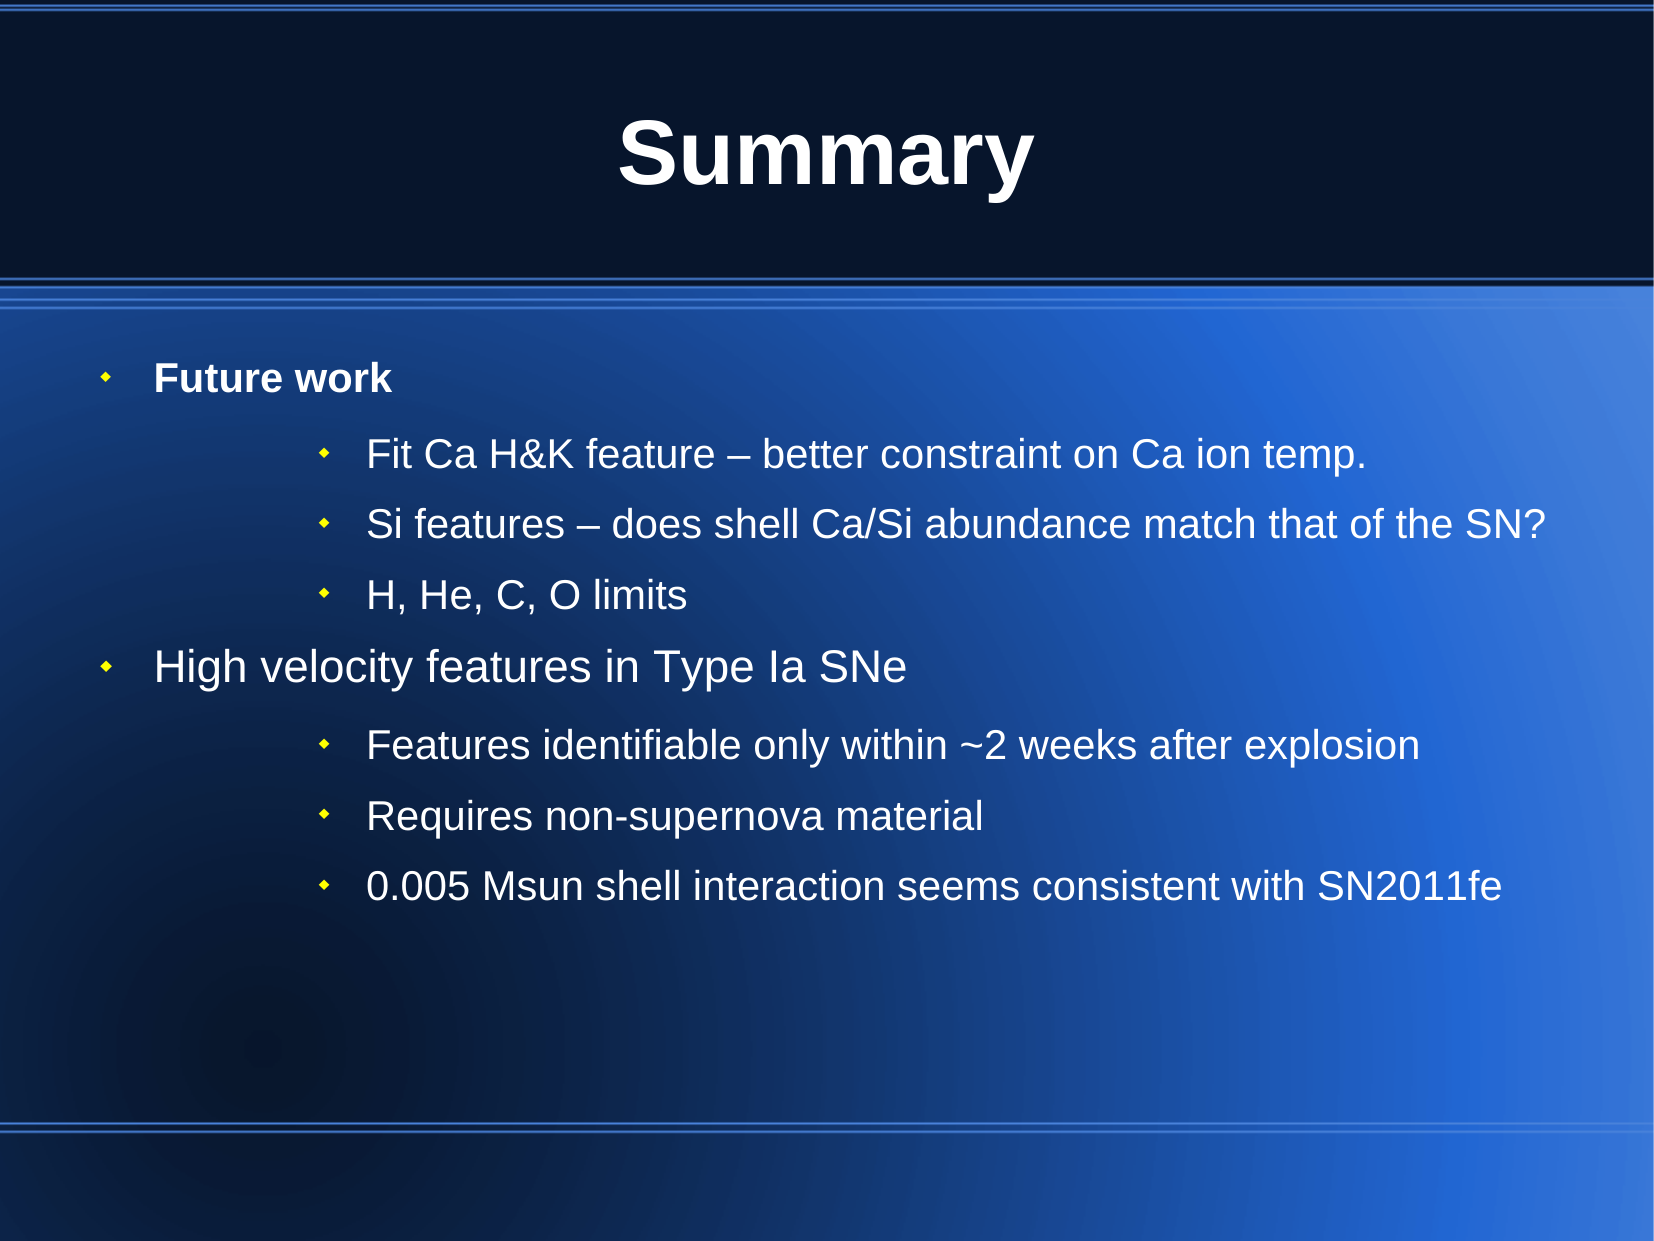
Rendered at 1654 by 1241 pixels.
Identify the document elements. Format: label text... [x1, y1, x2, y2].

list Future work Fit Ca H&K feature – better constraint on Ca ion temp. Si features – does shell Ca/Si abundance match that of the SN? H, He, C, O limits High velocity features in Type Ia SNe Features identifiable only within ~2 weeks after explosion Requires non-supernova material 0.005 Msun shell interaction seems consistent with SN2011fe [82, 355, 1571, 1075]
title Summary [82, 49, 1571, 257]
picture [0, 0, 1654, 1241]
